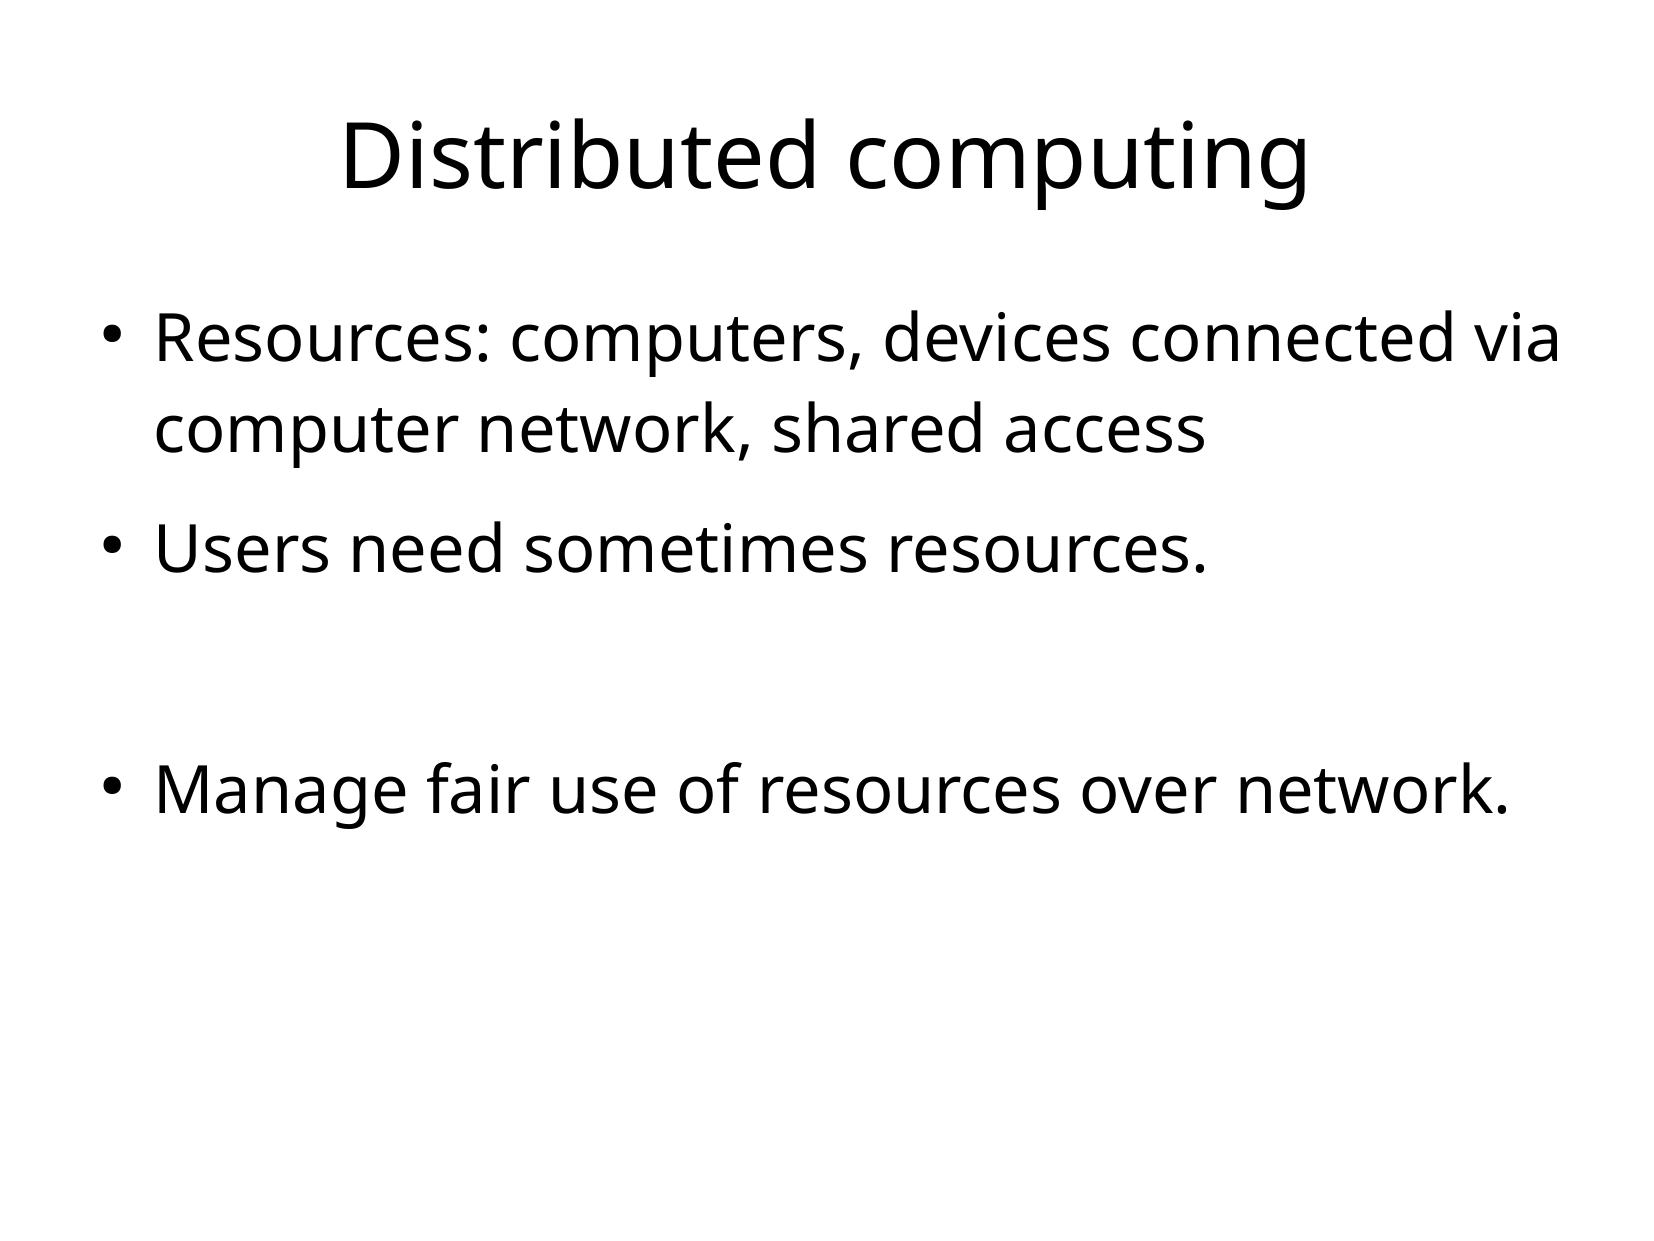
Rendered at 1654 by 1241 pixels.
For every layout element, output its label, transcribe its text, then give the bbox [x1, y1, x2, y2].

list Resources: computers, devices connected via computer network, shared access Users need sometimes resources. Manage fair use of resources over network. [82, 290, 1571, 1010]
title Distributed computing [82, 49, 1571, 257]
